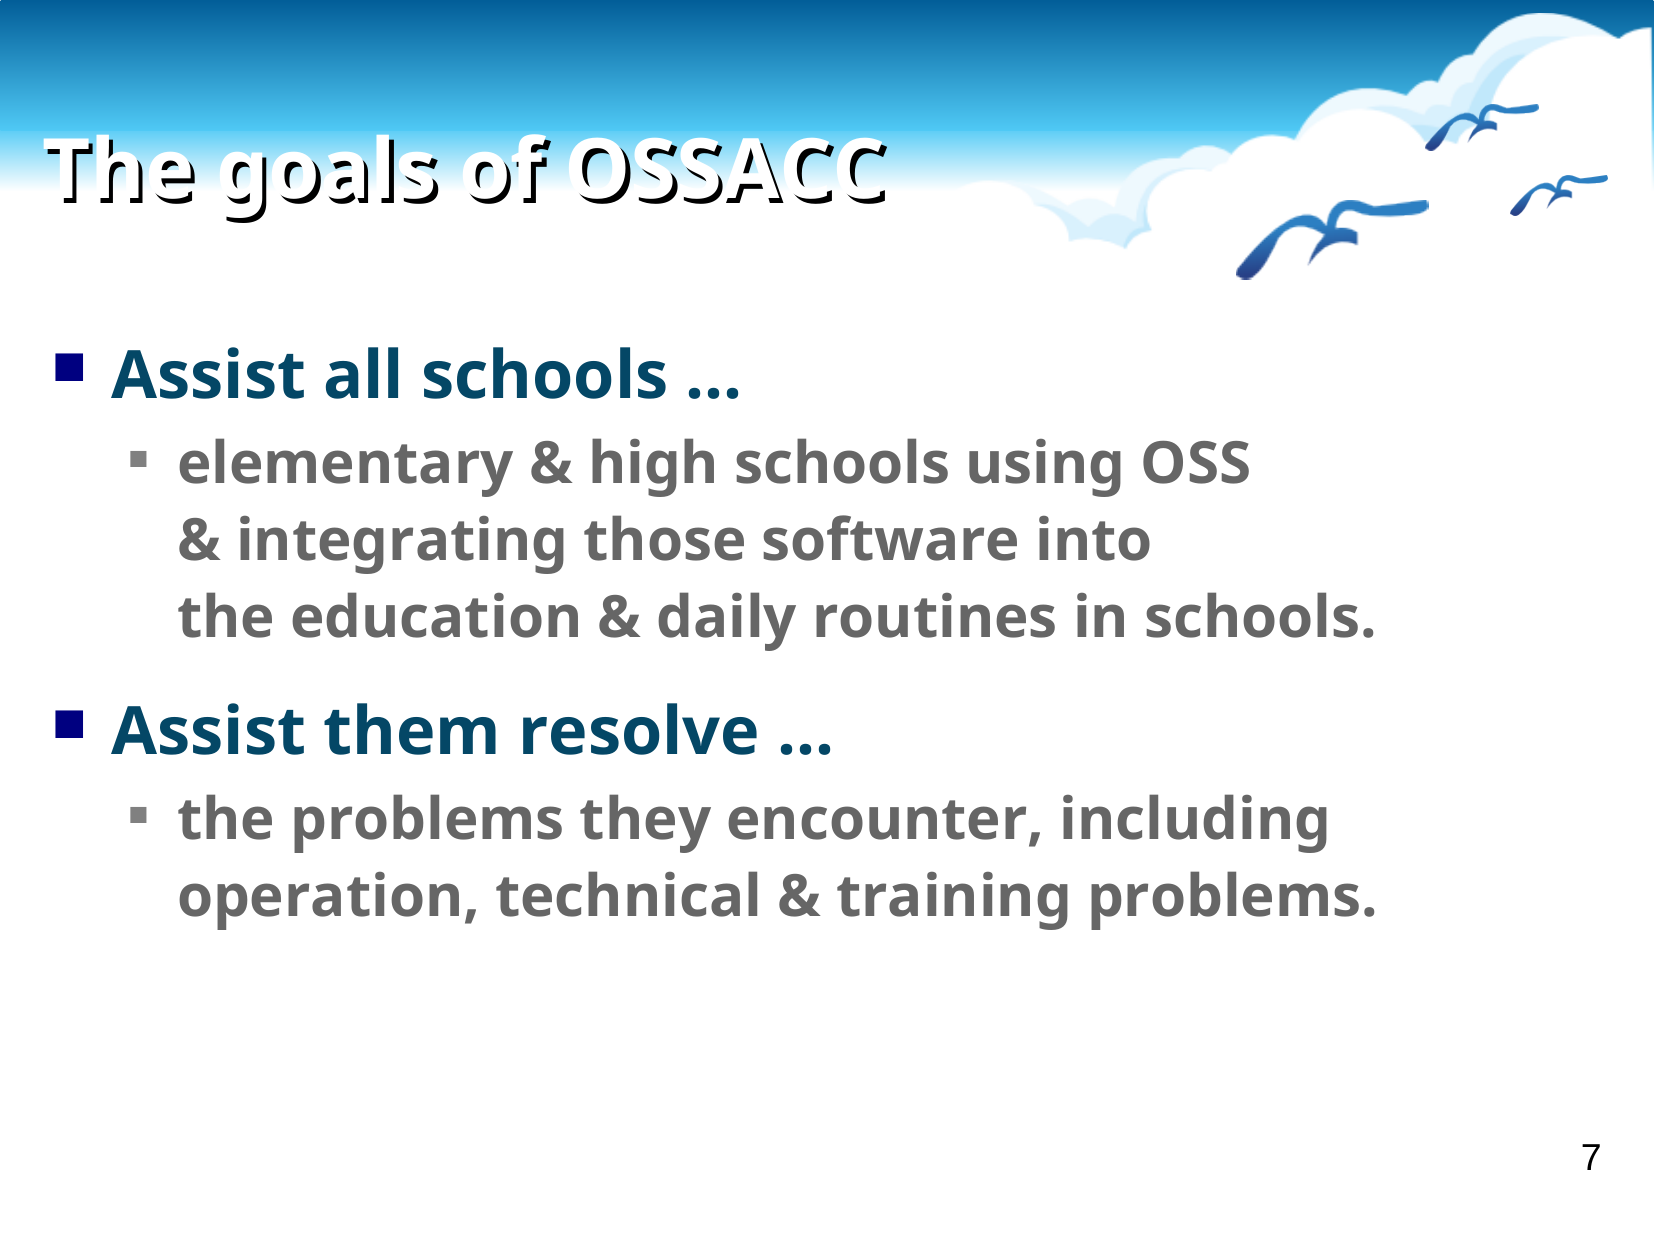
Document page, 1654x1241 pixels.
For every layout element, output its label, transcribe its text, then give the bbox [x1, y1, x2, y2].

title The goals of OSSACC [42, 112, 1615, 222]
list Assist all schools ... elementary & high schools using OSS & integrating those software into the education & daily routines in schools. Assist them resolve ... the problems they encounter, including operation, technical & training problems. [55, 331, 1599, 1212]
picture [804, 13, 1654, 280]
